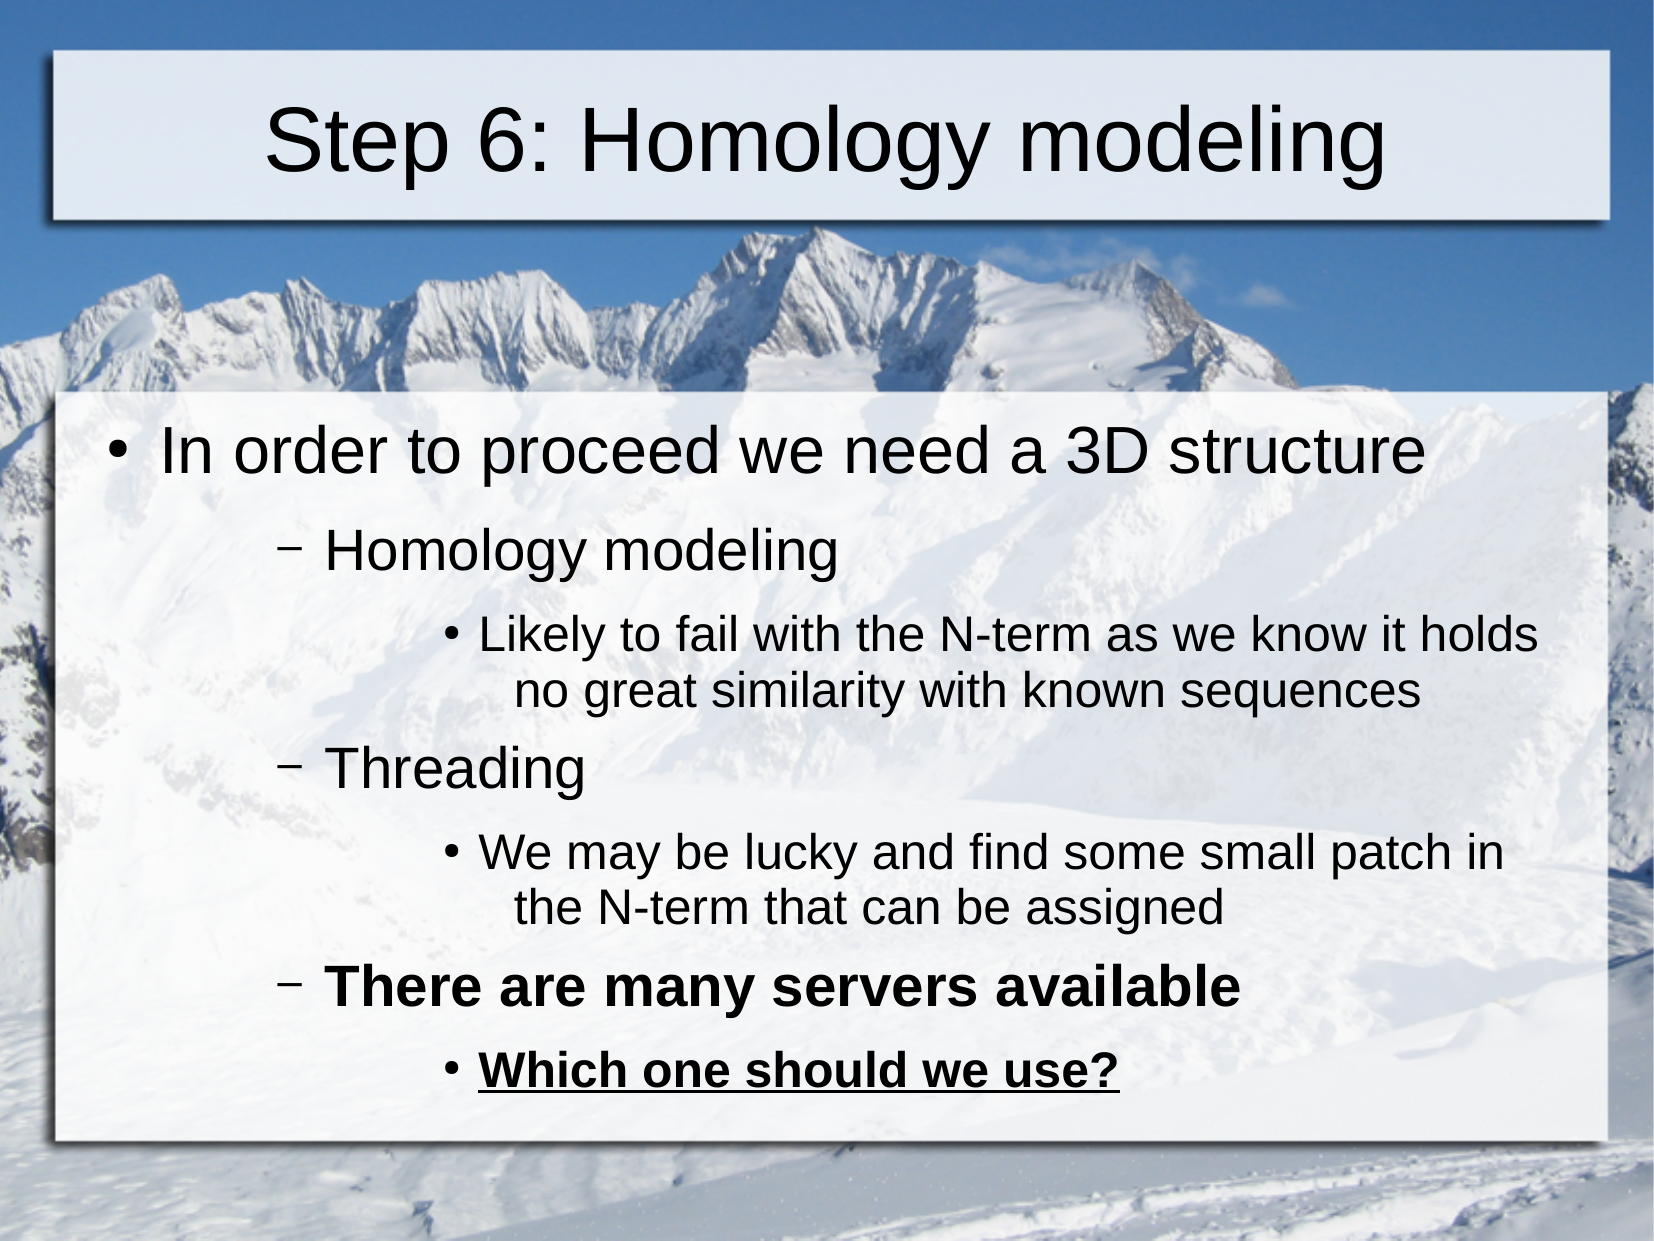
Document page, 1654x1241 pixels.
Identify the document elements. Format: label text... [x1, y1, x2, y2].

title Step 6: Homology modeling [59, 68, 1595, 212]
list In order to proceed we need a 3D structure Homology modeling Likely to fail with the N-term as we know it holds no great similarity with known sequences Threading We may be lucky and find some small patch in the N-term that can be assigned There are many servers available Which one should we use? [88, 413, 1571, 1126]
picture [0, 0, 1654, 1241]
